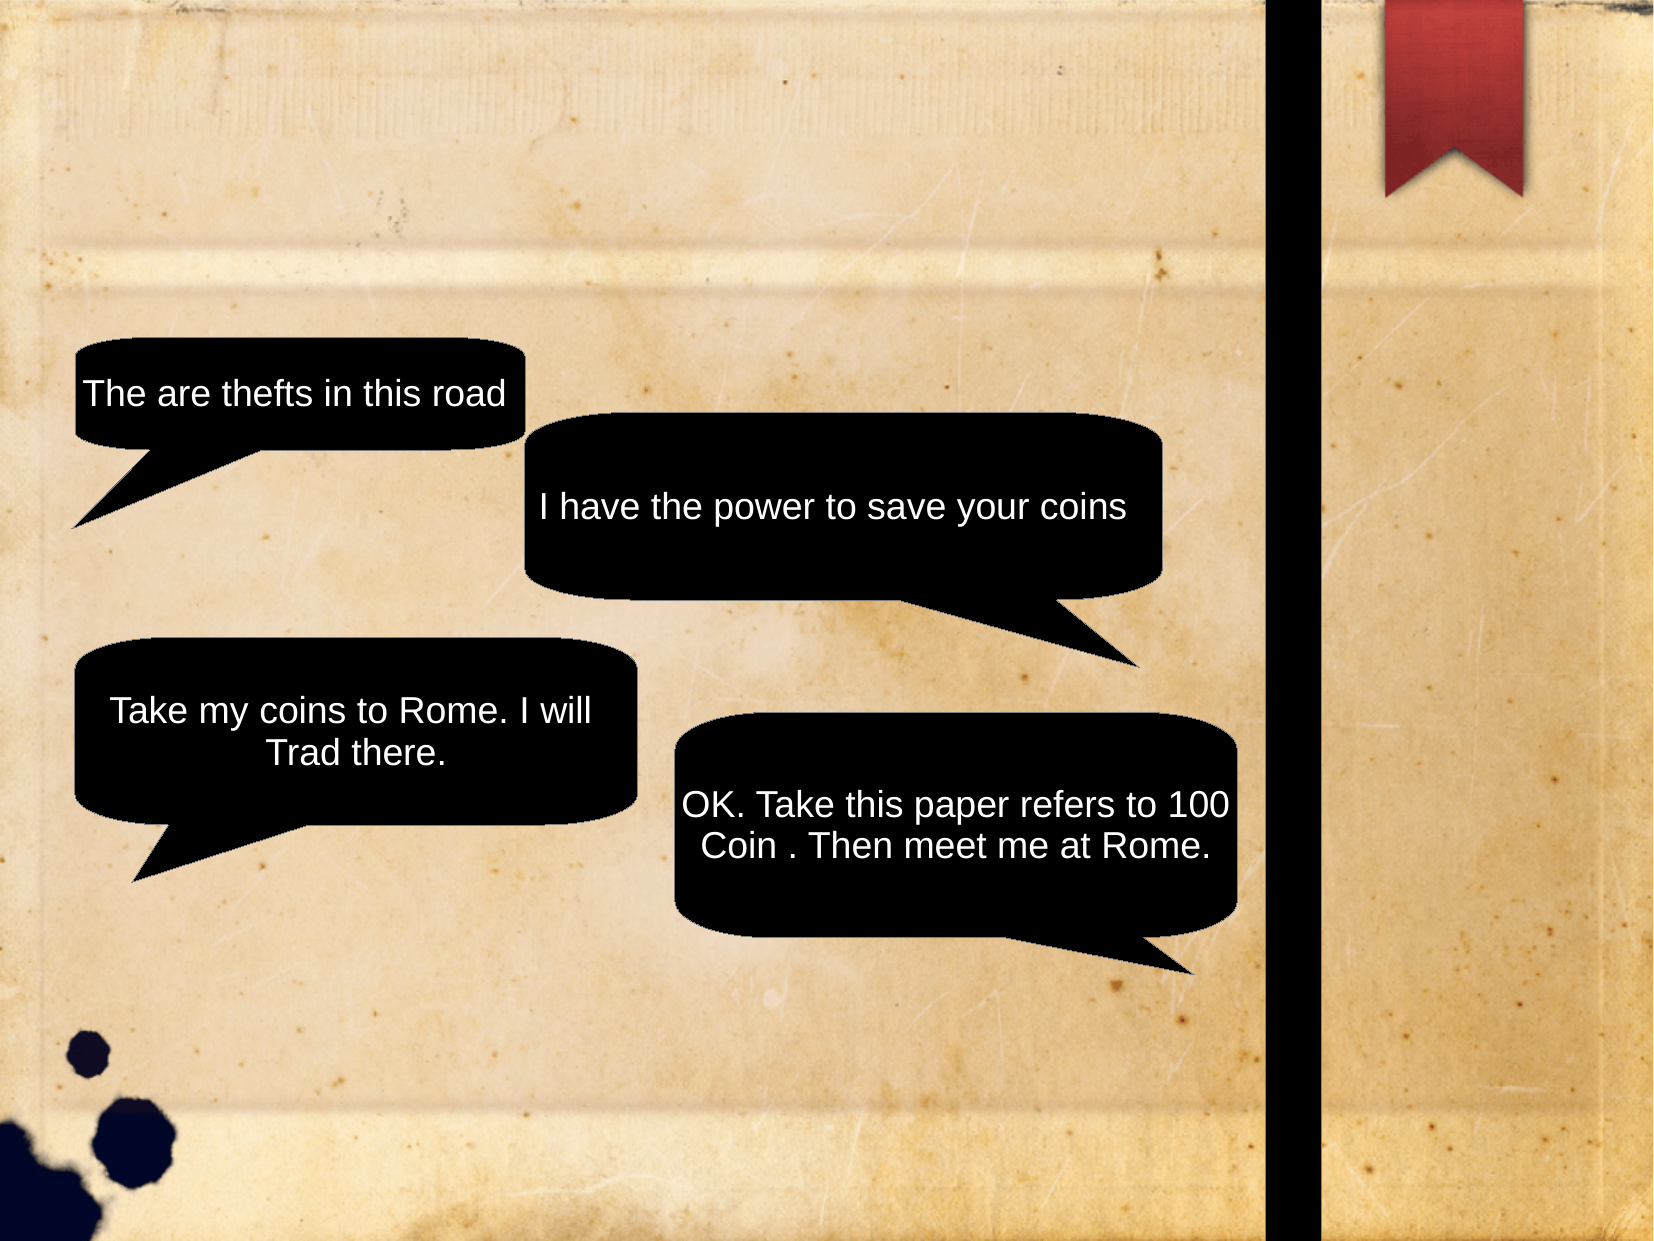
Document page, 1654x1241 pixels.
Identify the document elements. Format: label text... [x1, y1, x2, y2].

text_box OK. Take this paper refers to 100 Coin . Then meet me at Rome. [674, 712, 1238, 975]
text_box The are thefts in this road [71, 337, 526, 529]
picture [0, 0, 1265, 1241]
text_box [1265, 0, 1322, 1241]
picture [1322, 0, 1654, 1241]
text_box I have the power to save your coins [524, 412, 1163, 668]
text_box Take my coins to Rome. I will Trad there. [74, 637, 638, 883]
